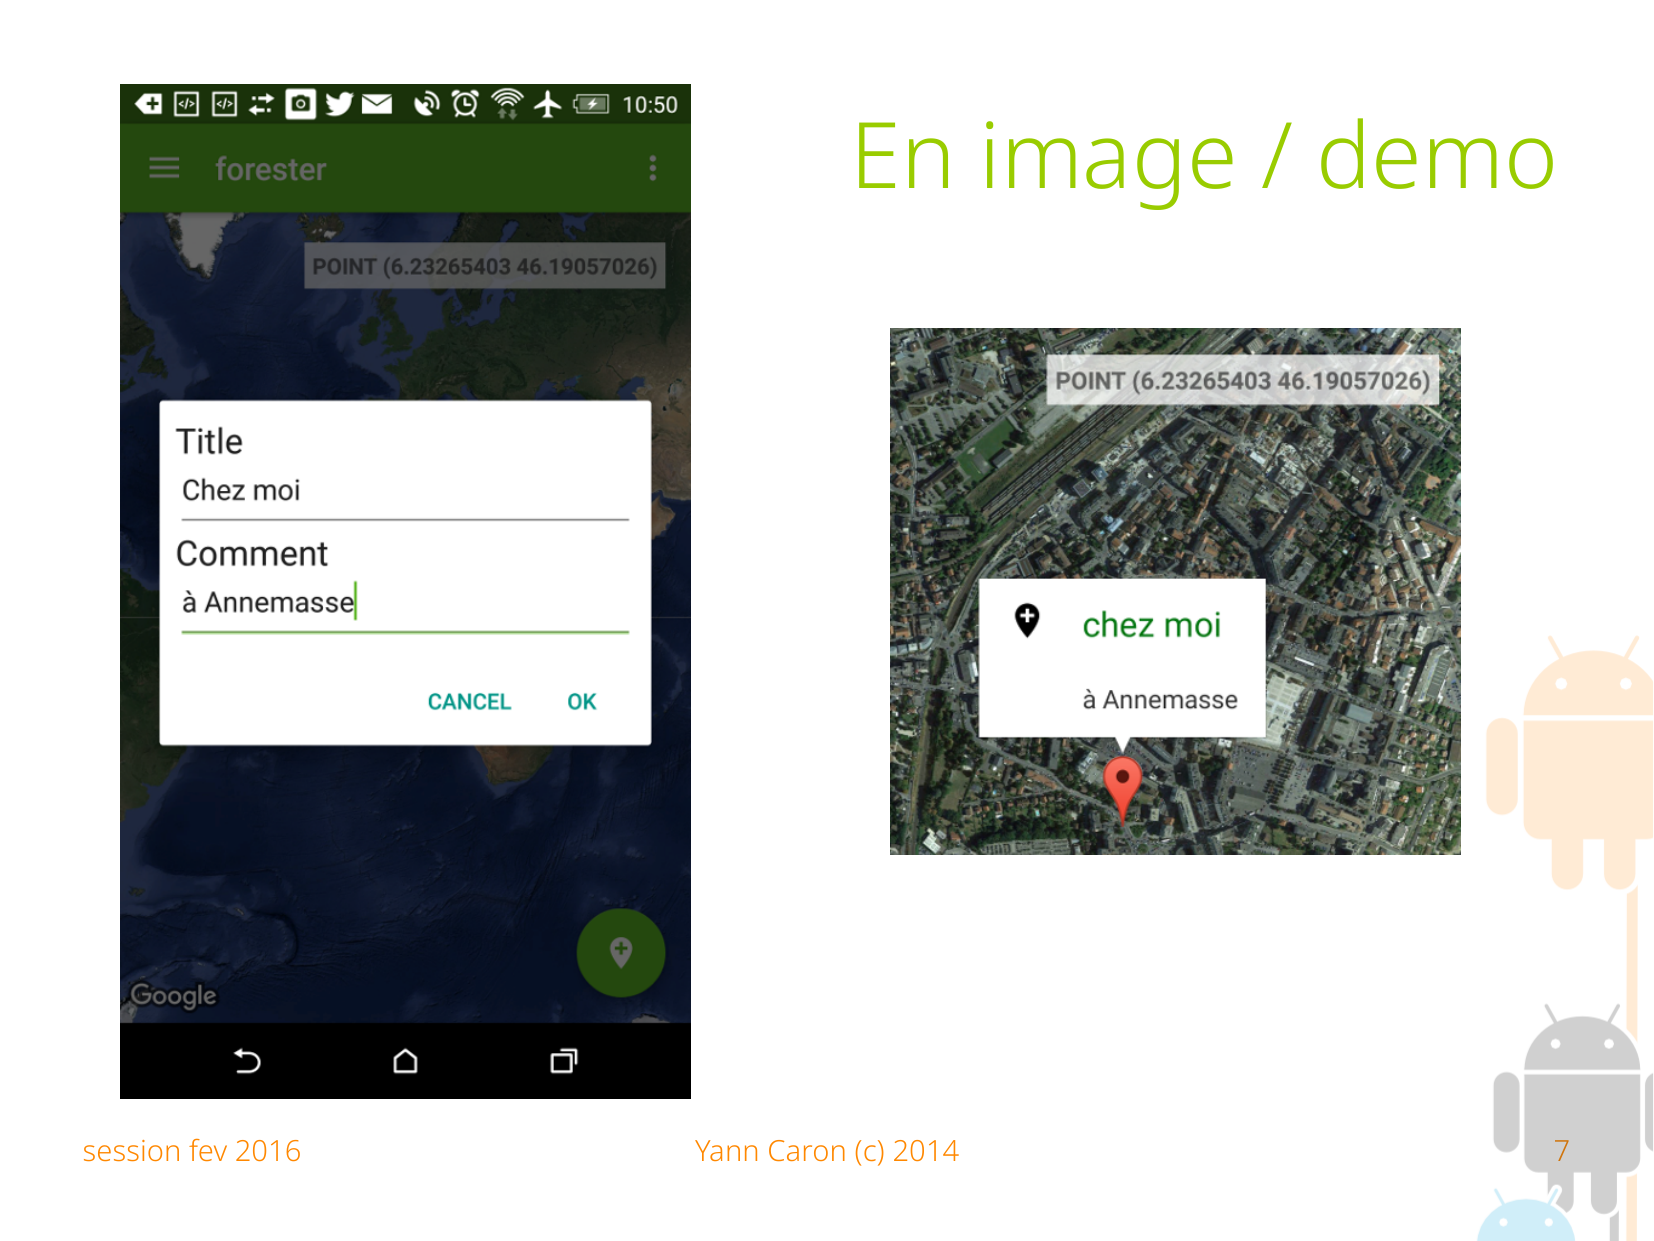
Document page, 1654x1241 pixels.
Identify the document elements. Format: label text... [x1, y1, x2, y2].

title En image / demo [840, 45, 1571, 261]
picture [120, 84, 1654, 1241]
